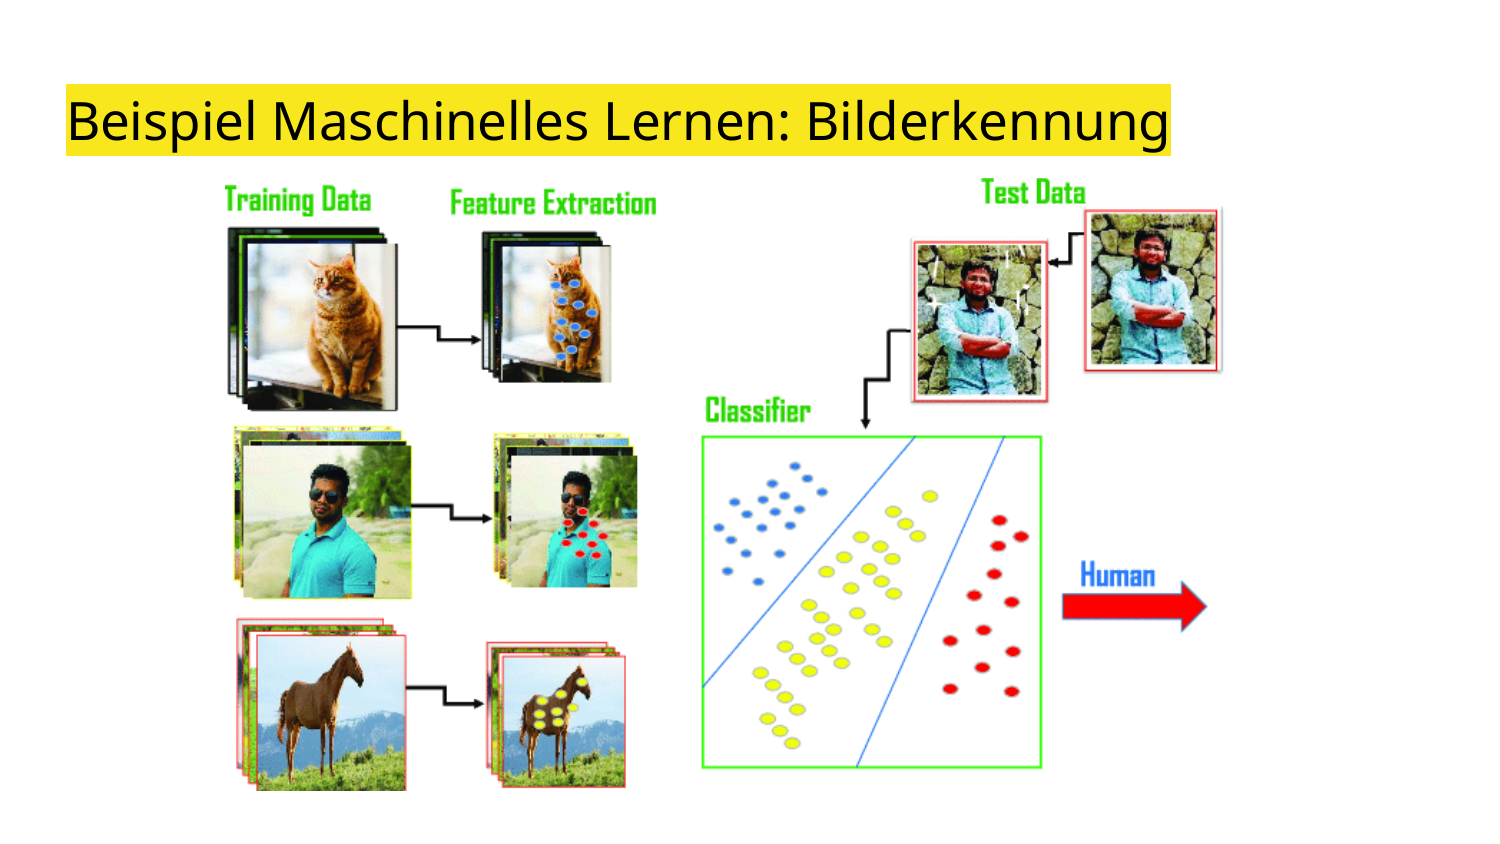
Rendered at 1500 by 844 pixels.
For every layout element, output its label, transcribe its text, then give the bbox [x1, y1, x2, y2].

picture [225, 178, 1226, 791]
title Beispiel Maschinelles Lernen: Bilderkennung [51, 72, 1449, 167]
